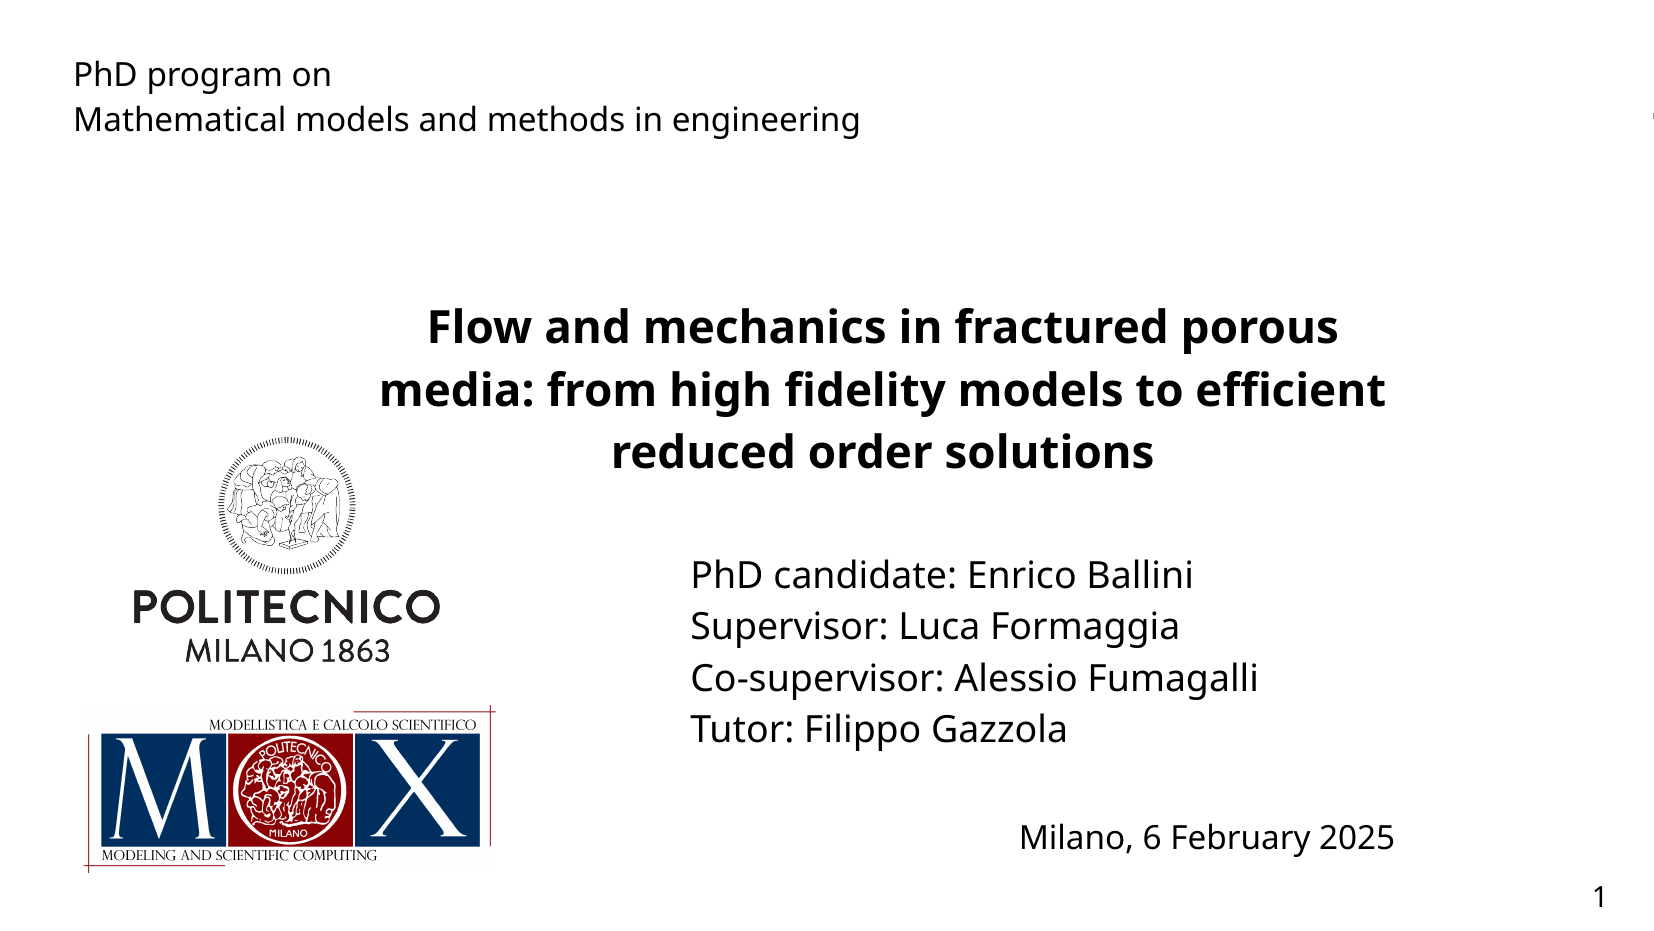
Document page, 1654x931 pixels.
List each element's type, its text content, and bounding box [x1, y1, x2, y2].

text_box Milano, 6 February 2025 [1004, 806, 1475, 884]
picture [134, 437, 440, 662]
text_box PhD program on Mathematical models and methods in engineering [58, 43, 1197, 192]
text_box Flow and mechanics in fractured porous media: from high fidelity models to efficient reduced order solutions [336, 287, 1429, 486]
picture [81, 705, 496, 873]
title [0, 0, 1654, 140]
text_box PhD candidate: Enrico Ballini Supervisor: Luca Formaggia Co-supervisor: Alessio Fumagalli Tutor: Filippo Gazzola [675, 541, 1418, 753]
